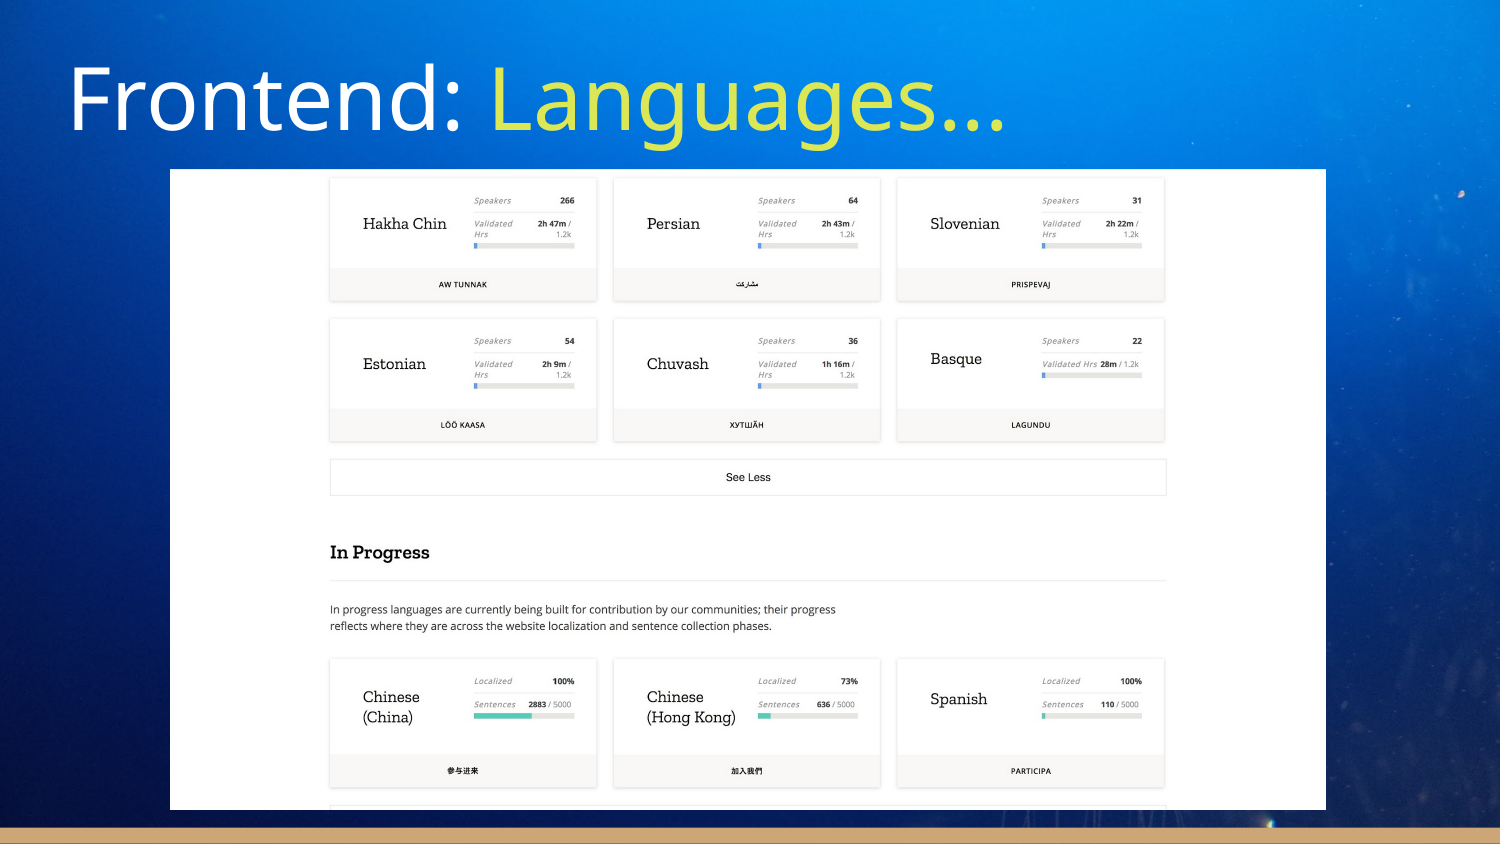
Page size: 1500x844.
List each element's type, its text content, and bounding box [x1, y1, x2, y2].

title Frontend: Languages... [51, 38, 1449, 154]
picture [0, 0, 1500, 827]
